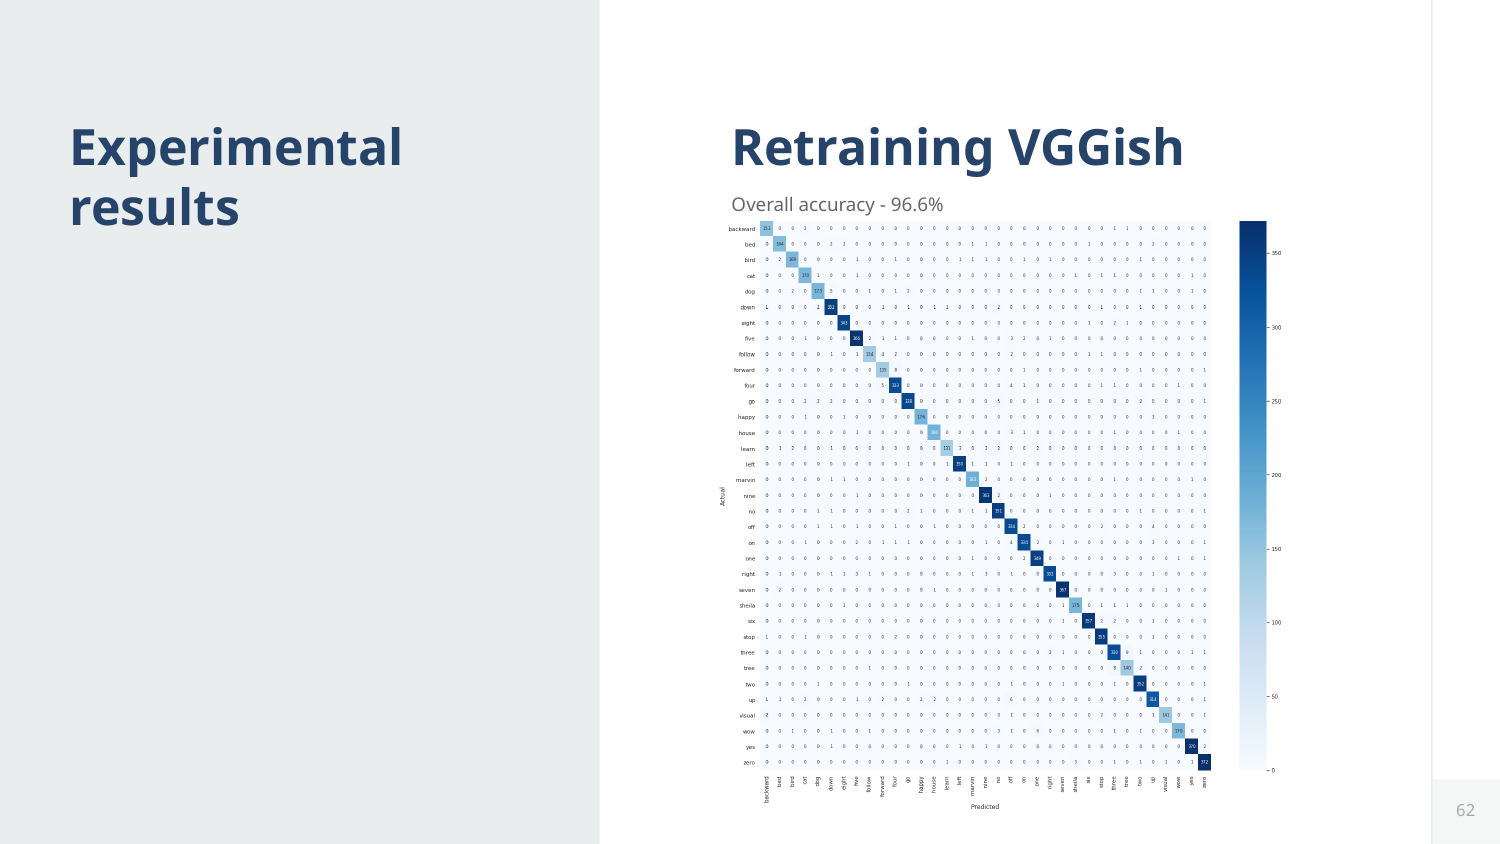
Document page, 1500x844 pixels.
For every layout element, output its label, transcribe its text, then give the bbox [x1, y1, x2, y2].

title Retraining VGGish [716, 99, 1366, 194]
list Overall accuracy - 96.6% [716, 173, 1313, 256]
slide_number <number> [1400, 779, 1491, 844]
title Experimental results [54, 99, 491, 703]
picture [716, 256, 1285, 814]
